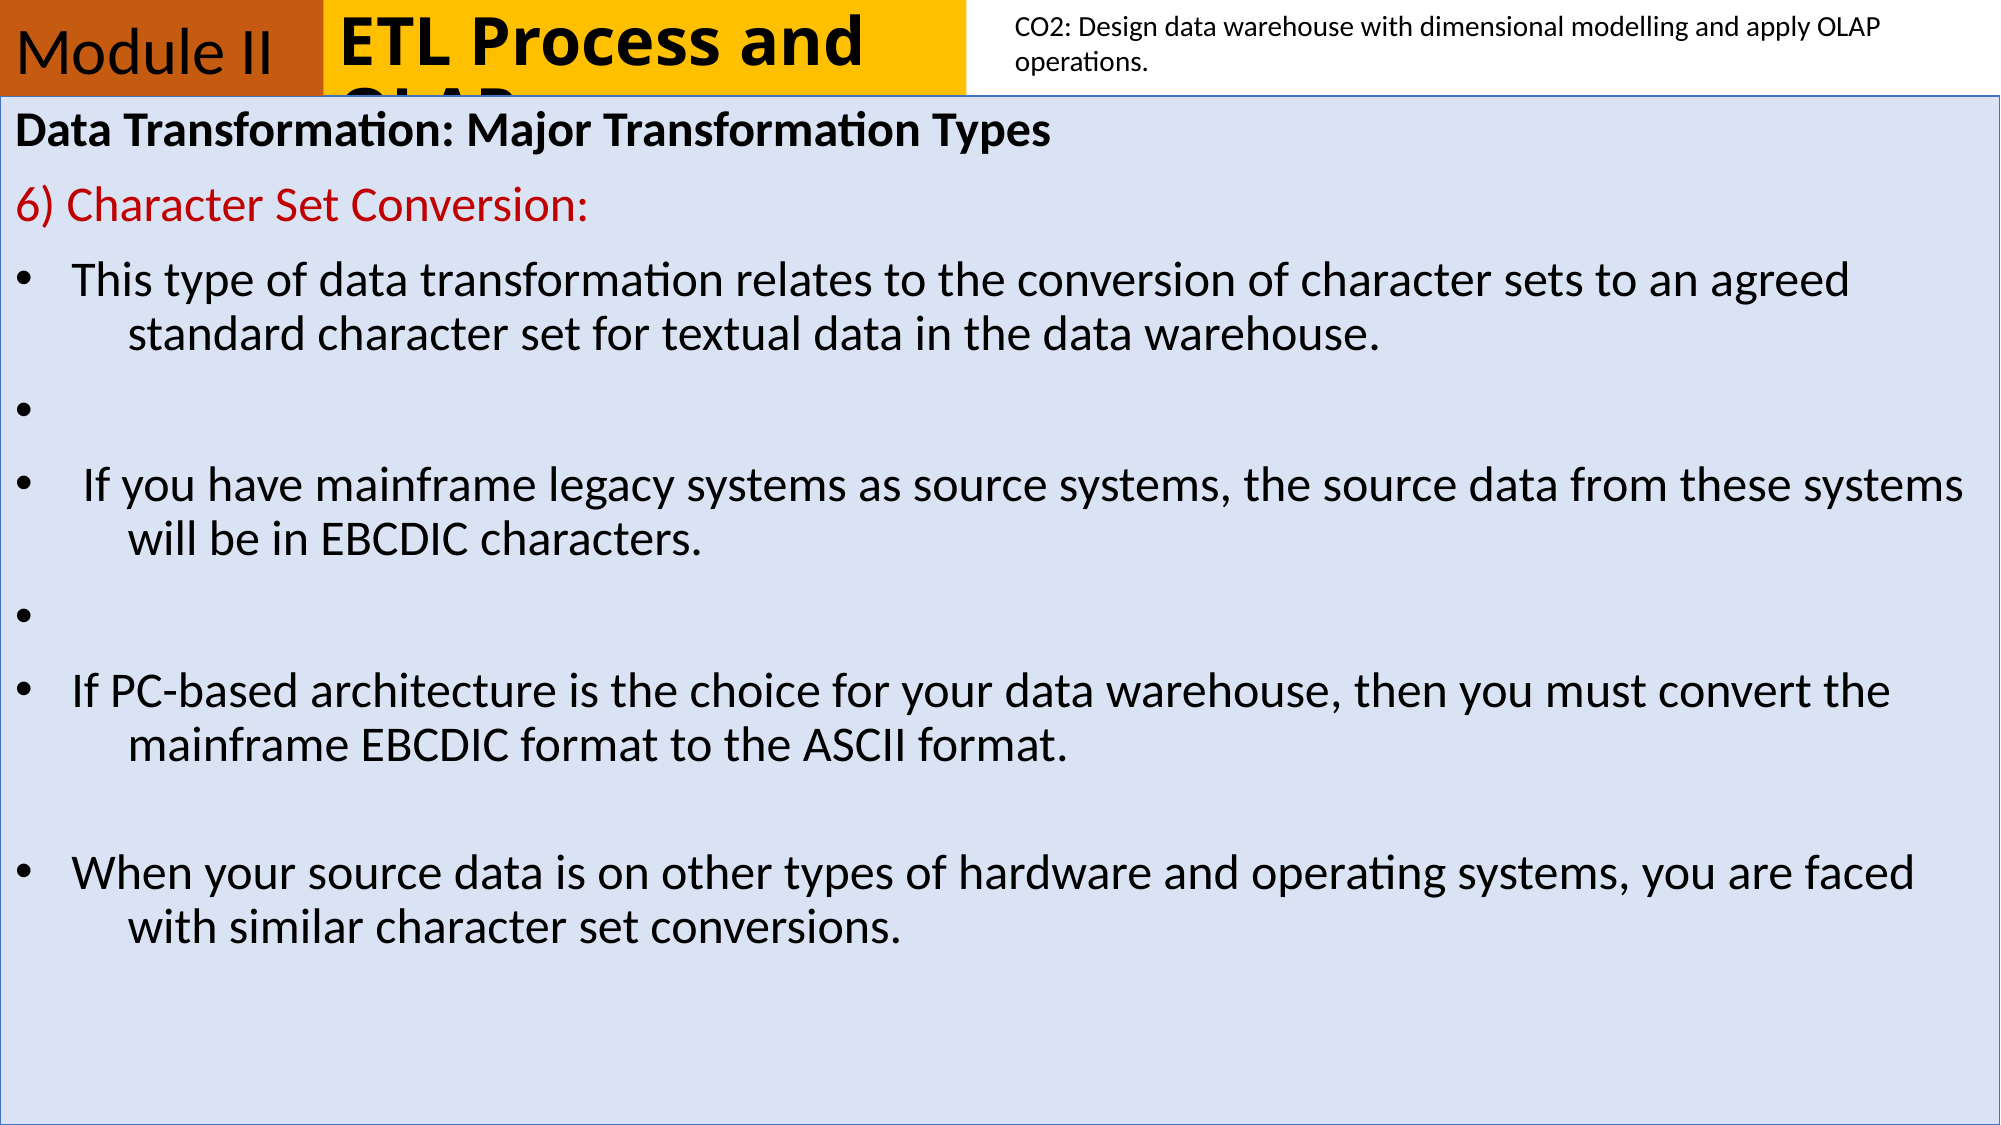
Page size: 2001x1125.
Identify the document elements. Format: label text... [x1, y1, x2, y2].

subtitle Data Transformation: Major Transformation Types 6) Character Set Conversion: This type of data transformation relates to the conversion of character sets to an agreed standard character set for textual data in the data warehouse. If you have mainframe legacy systems as source systems, the source data from these systems will be in EBCDIC characters. If PC-based architecture is the choice for your data warehouse, then you must convert the mainframe EBCDIC format to the ASCII format. When your source data is on other types of hardware and operating systems, you are faced with similar character set conversions. [0, 95, 2000, 1125]
title ETL Process and OLAP: [324, 0, 967, 95]
text_box Module II [0, 0, 324, 96]
text_box CO2: Design data warehouse with dimensional modelling and apply OLAP operations. [999, 0, 2000, 122]
